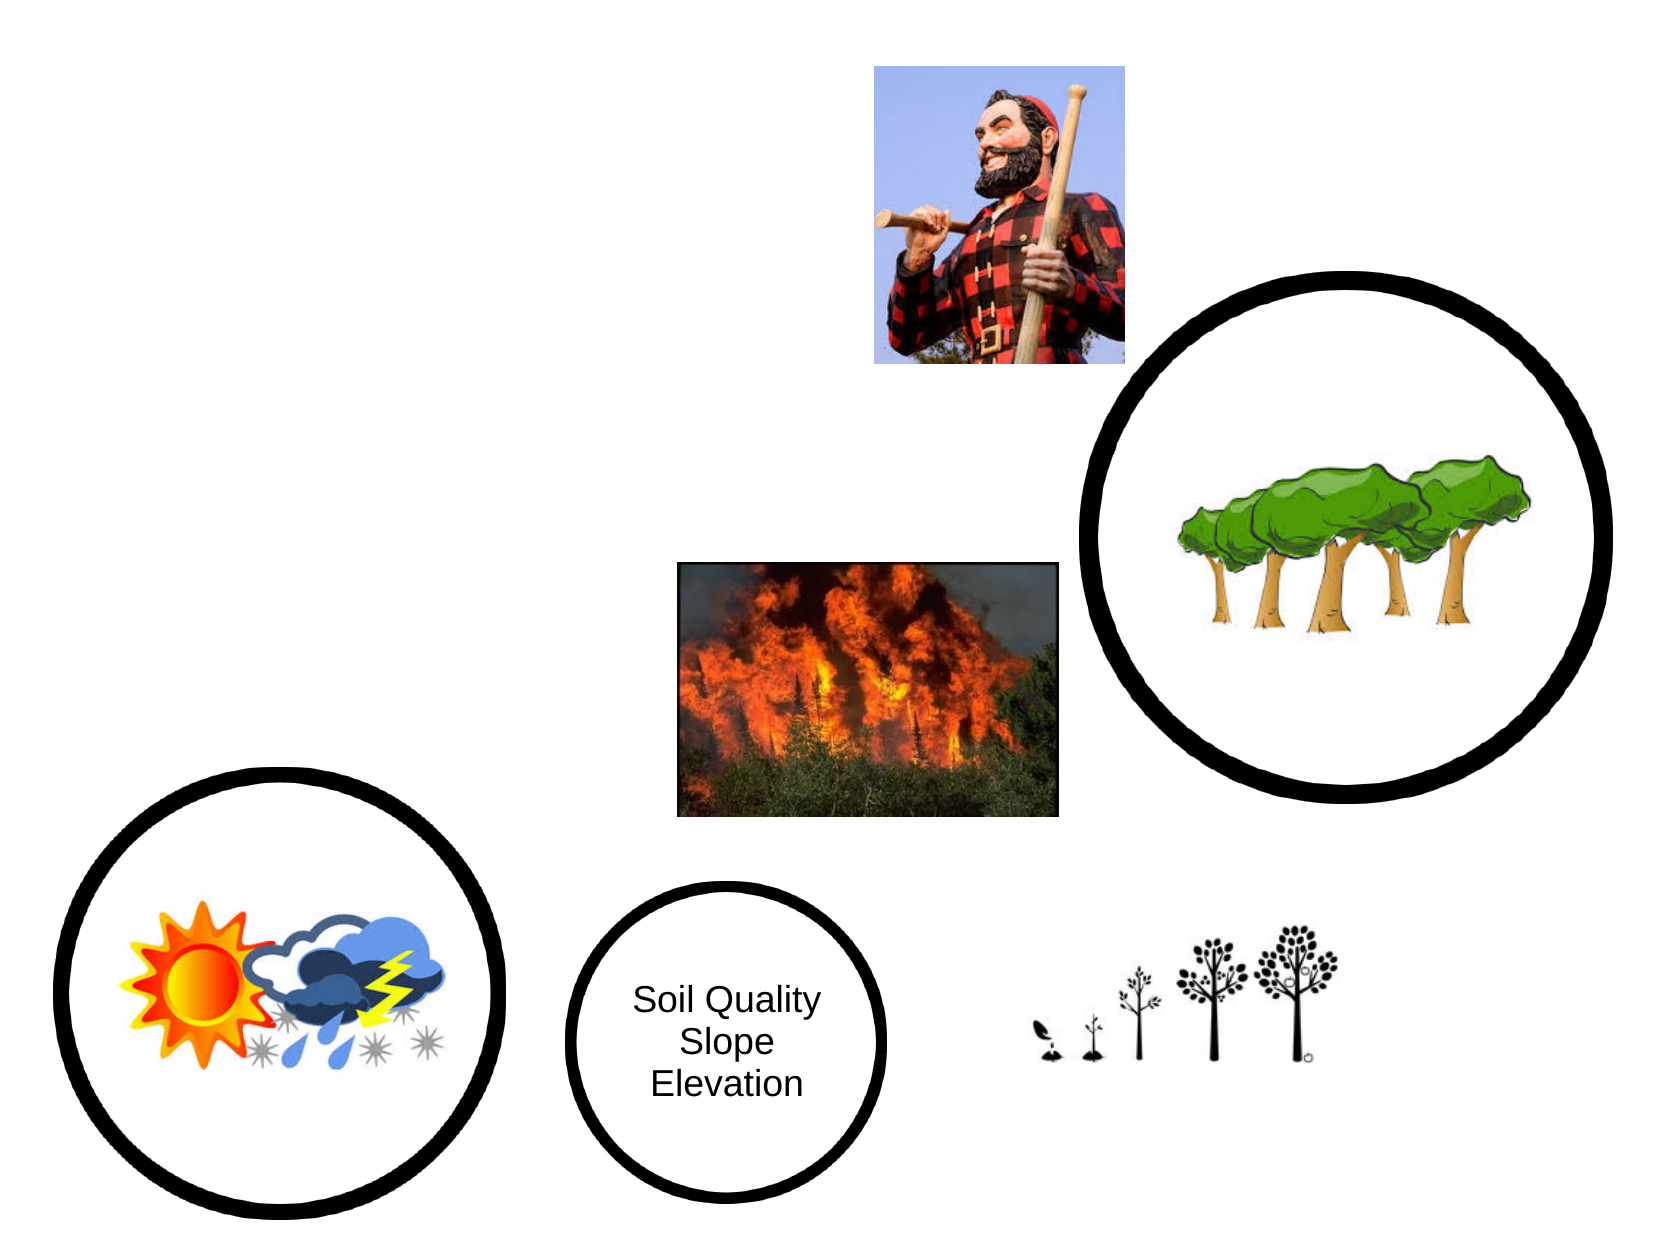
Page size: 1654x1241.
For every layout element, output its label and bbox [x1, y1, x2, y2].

picture [1015, 843, 1356, 1145]
picture [49, 760, 513, 1226]
picture [677, 562, 1059, 817]
picture [562, 876, 892, 1208]
picture [874, 66, 1621, 811]
